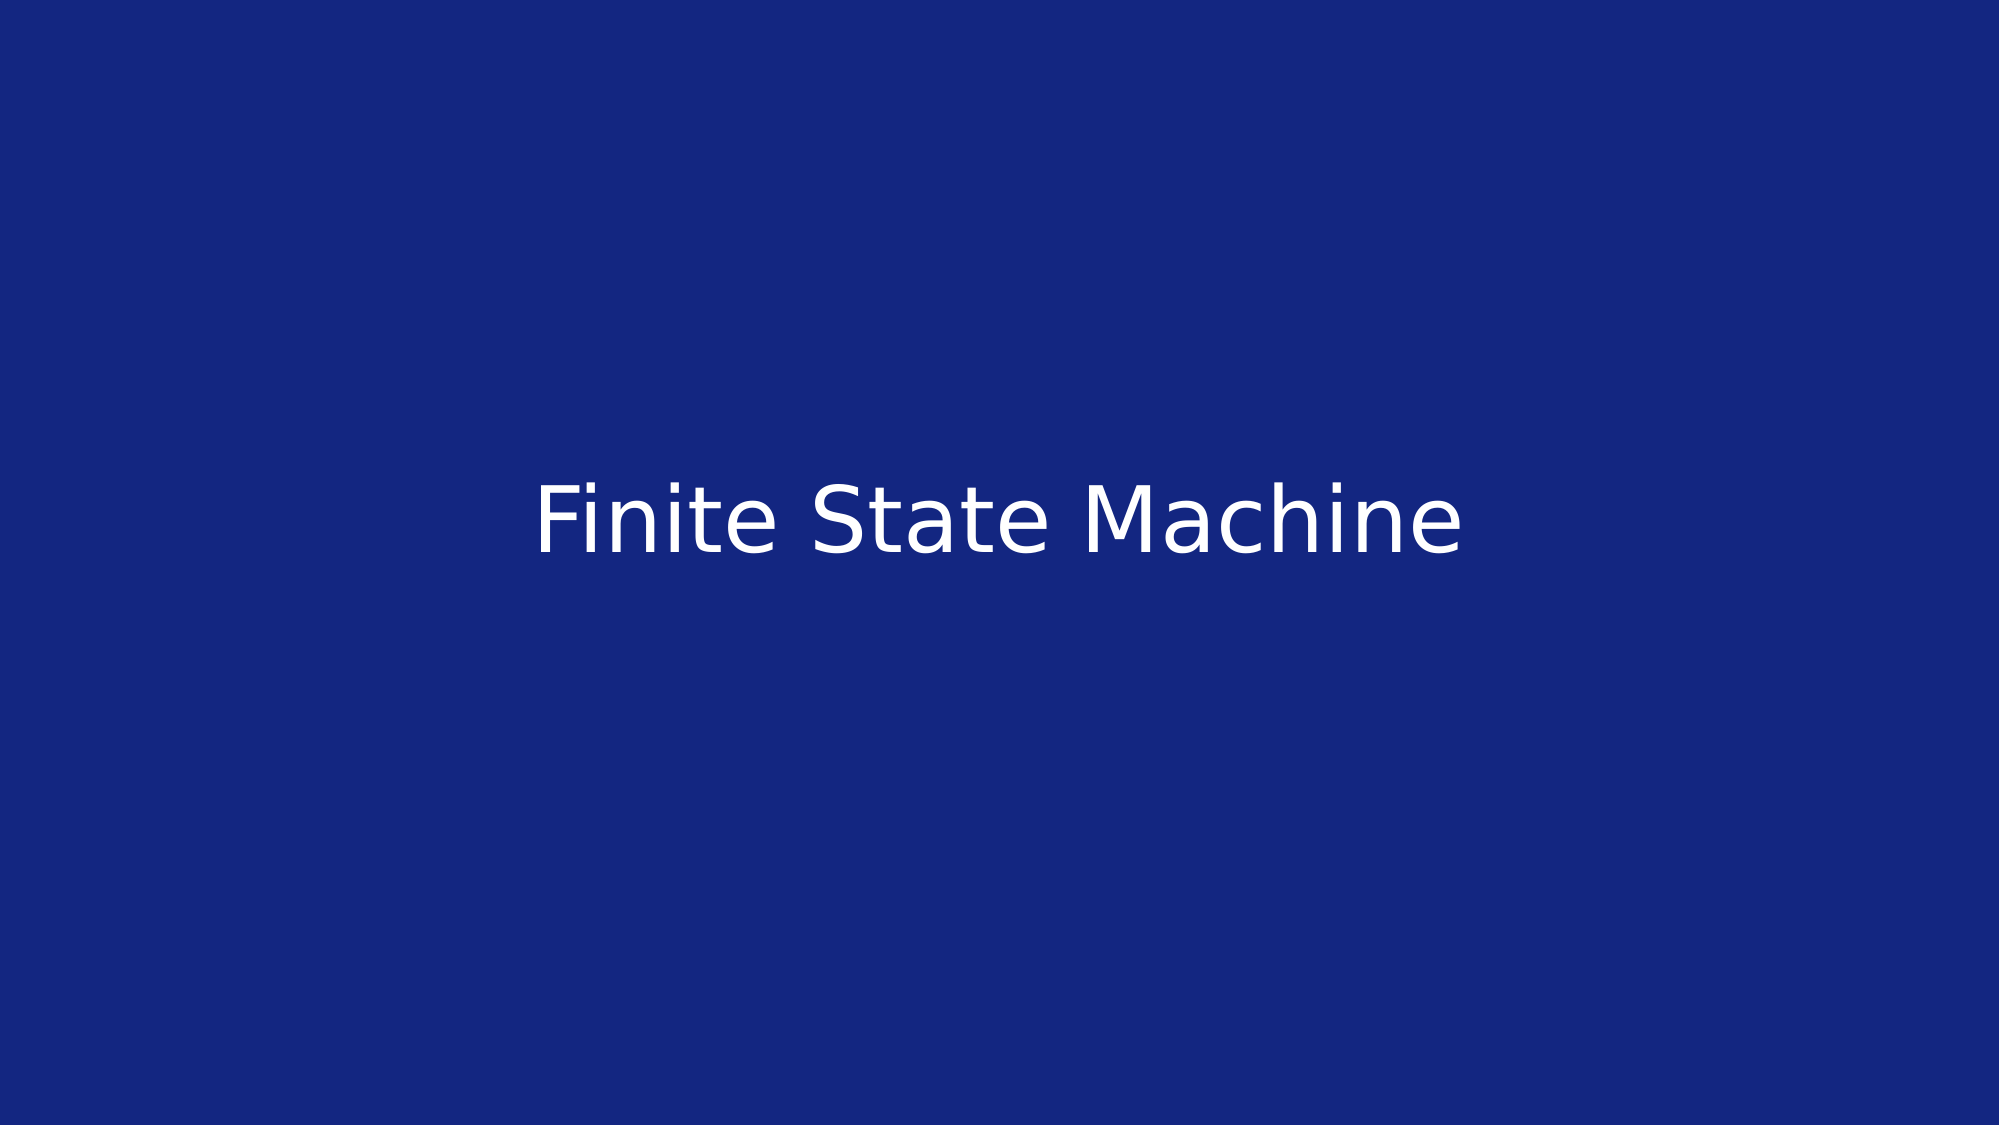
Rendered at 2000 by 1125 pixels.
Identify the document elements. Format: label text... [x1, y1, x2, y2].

title Finite State Machine [99, 427, 1900, 616]
